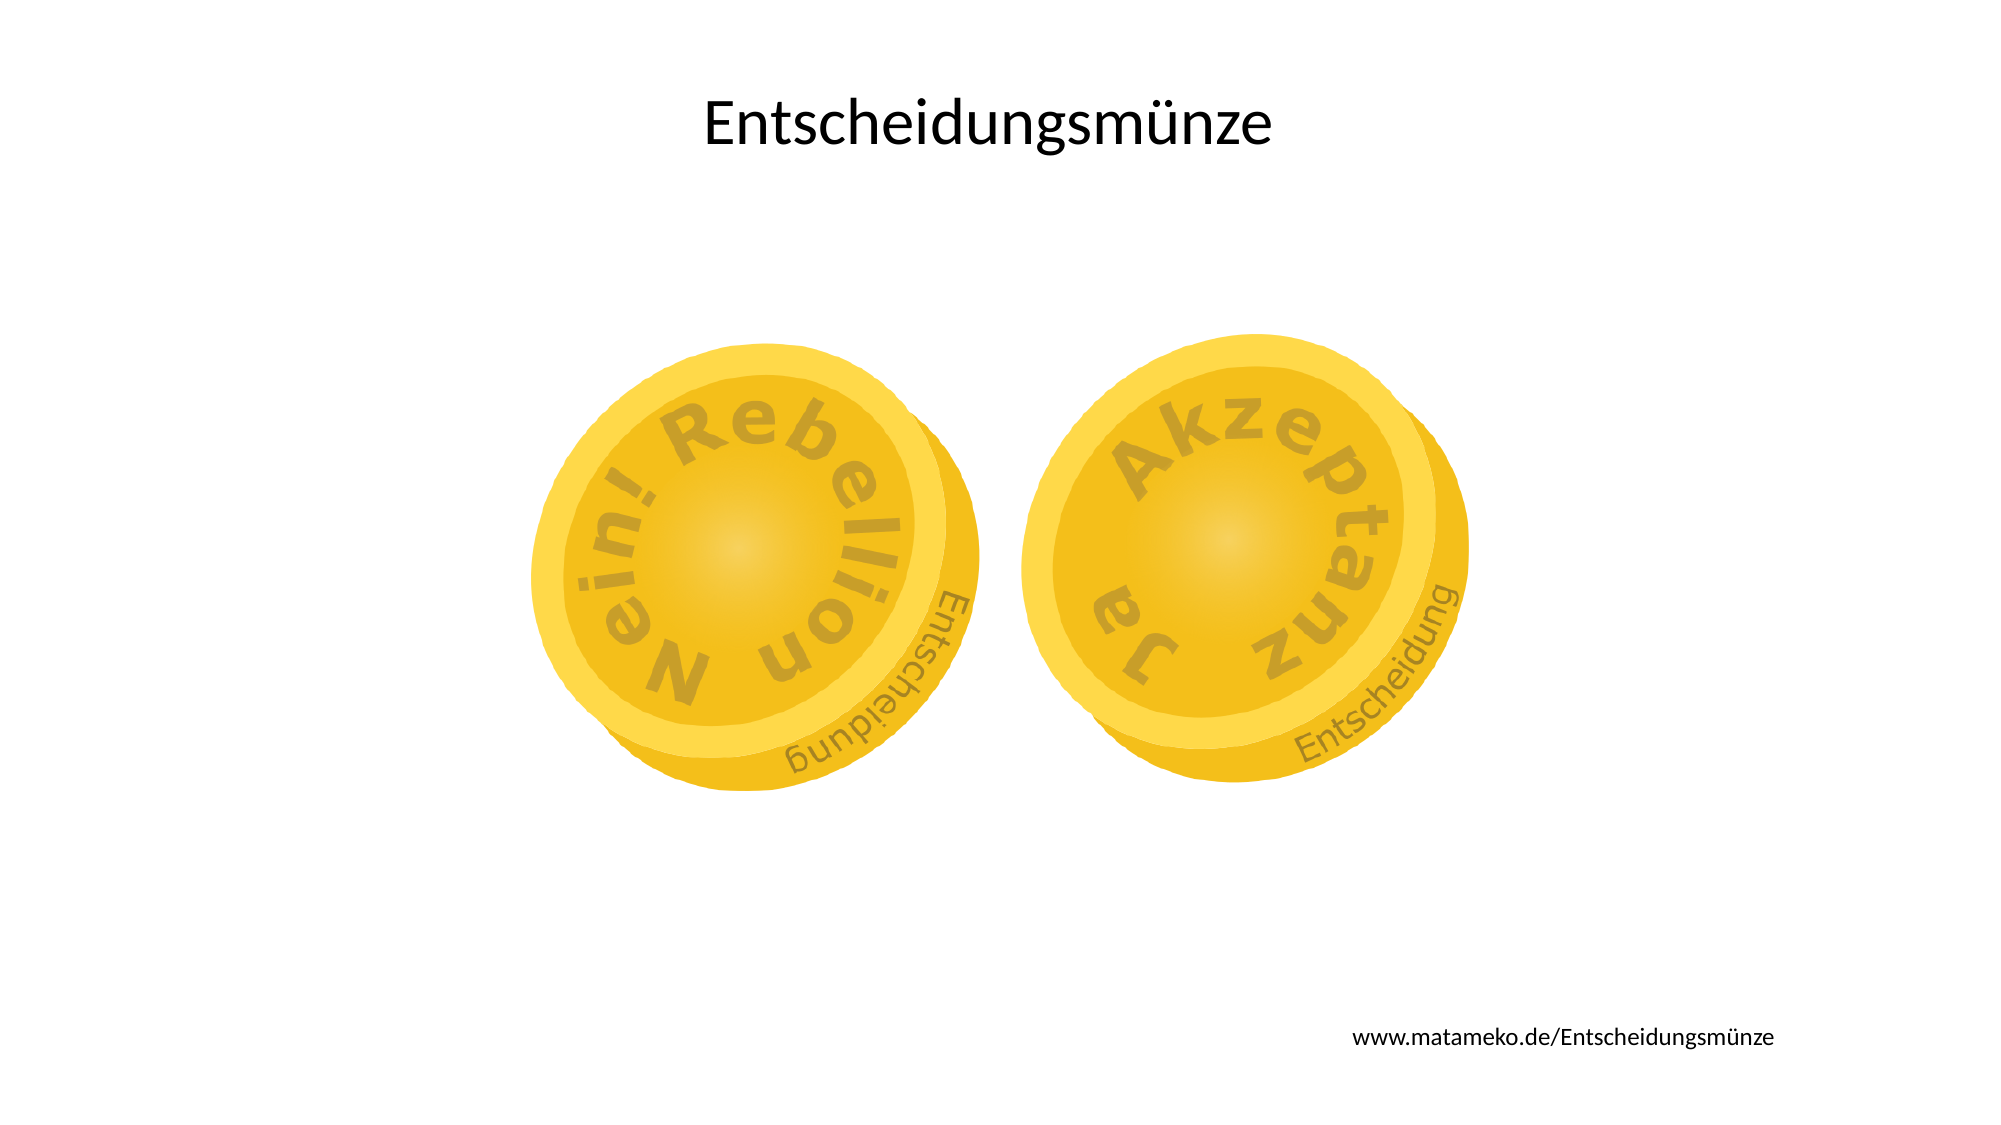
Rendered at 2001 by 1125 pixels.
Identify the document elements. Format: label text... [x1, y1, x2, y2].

picture [531, 334, 1469, 791]
text_box Entscheidungsmünze [688, 70, 1312, 167]
text_box www.matameko.de/Entscheidungsmünze [1338, 1013, 1791, 1058]
